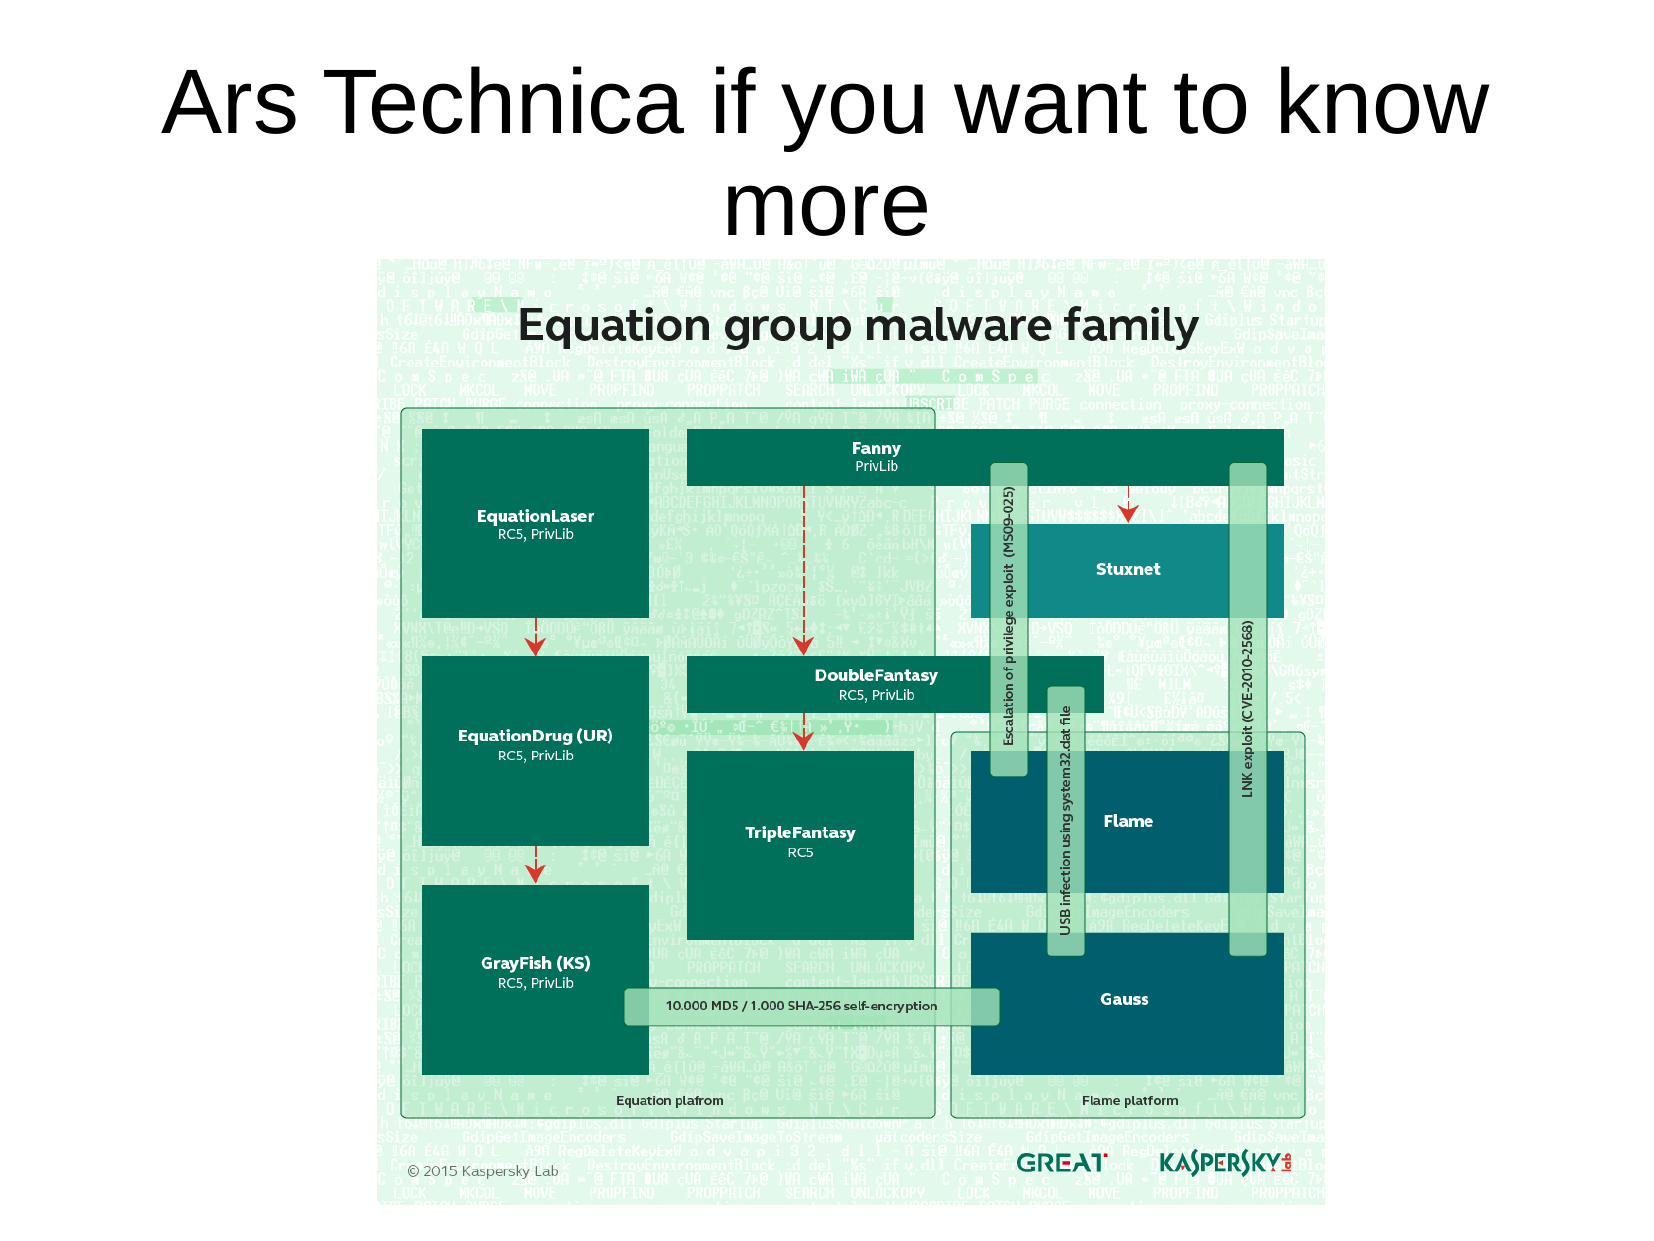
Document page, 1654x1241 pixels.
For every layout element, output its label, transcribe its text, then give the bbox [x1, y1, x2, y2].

title Ars Technica if you want to know more [82, 49, 1571, 257]
picture [377, 259, 1325, 1205]
